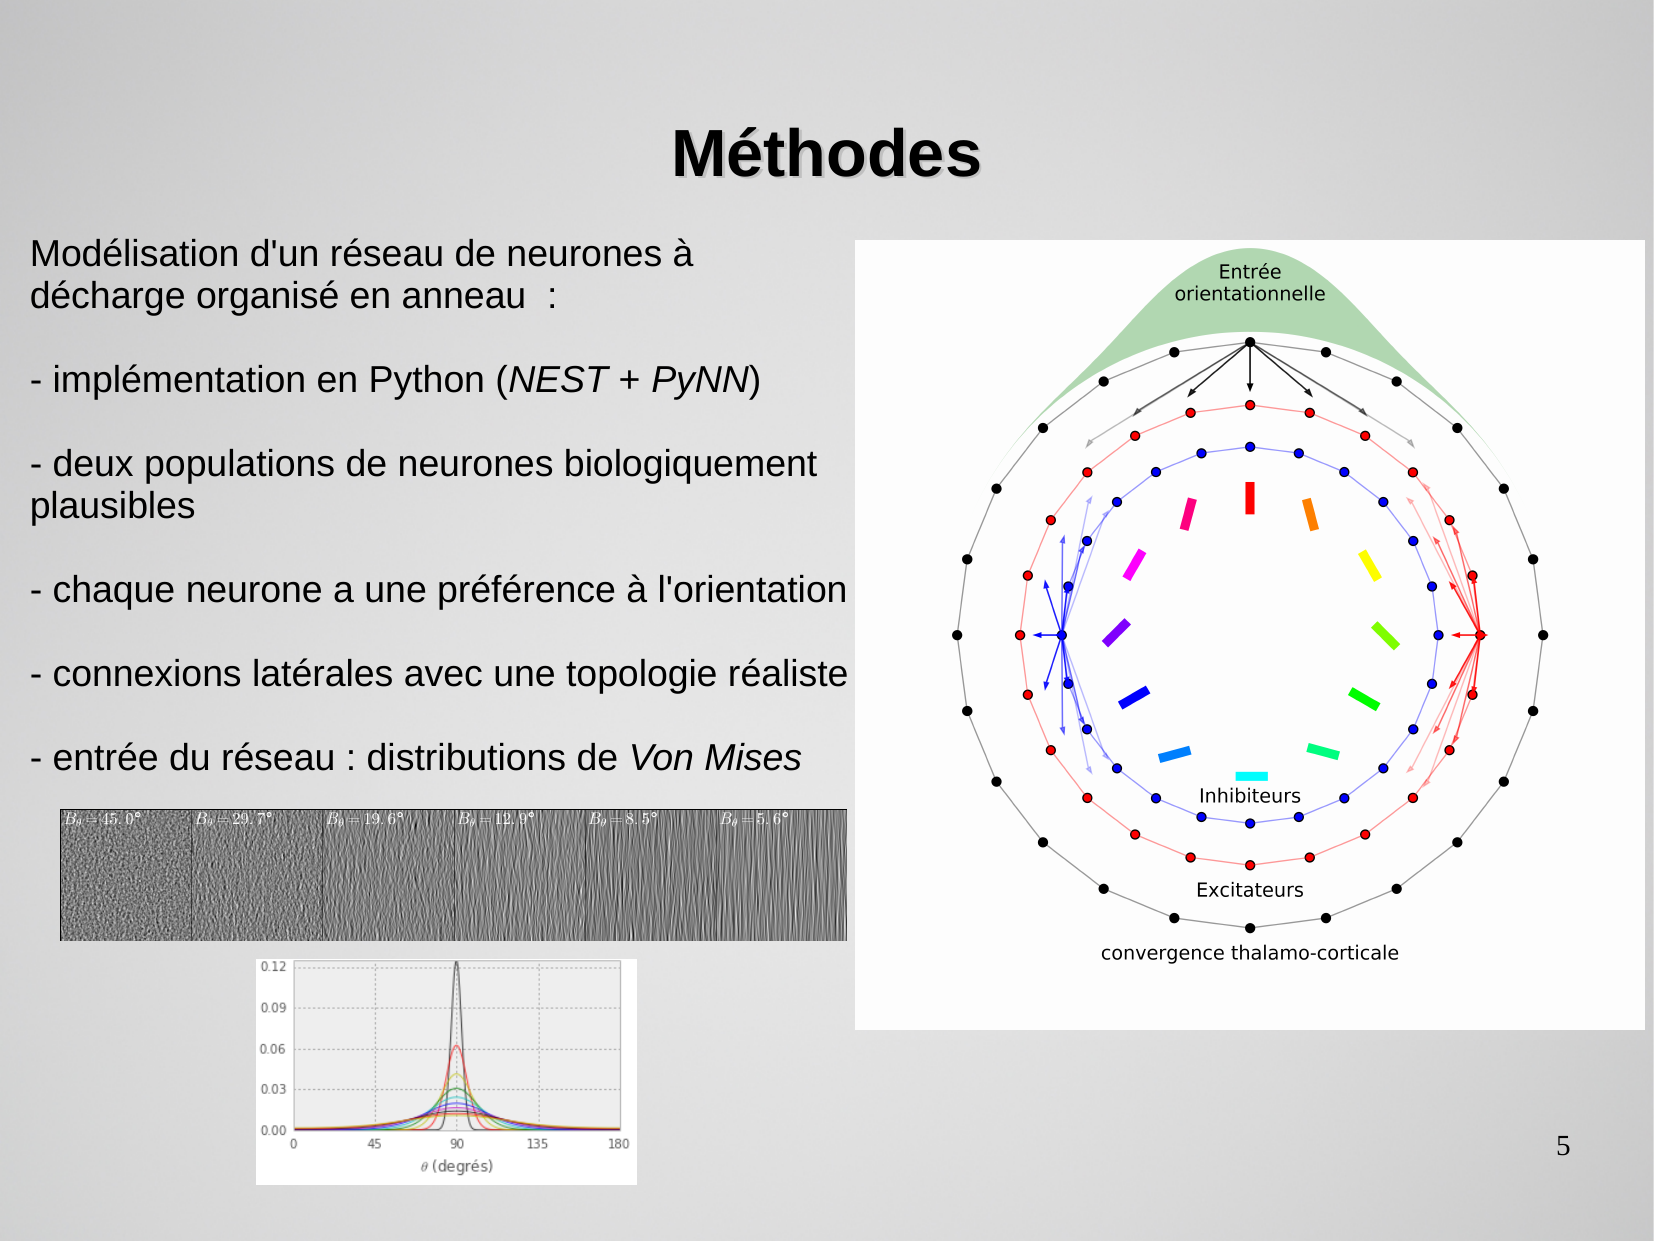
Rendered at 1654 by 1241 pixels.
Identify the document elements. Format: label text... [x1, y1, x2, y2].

picture [0, 0, 1654, 1241]
picture [256, 959, 637, 1186]
picture [60, 809, 847, 941]
title Méthodes [82, 49, 1571, 240]
text_box Modélisation d'un réseau de neurones à décharge organisé en anneau : - implémentation en Python (NEST + PyNN) - deux populations de neurones biologiquement plausibles - chaque neurone a une préférence à l'orientation - connexions latérales avec une topologie réaliste - entrée du réseau : distributions de Von Mises [15, 225, 871, 1241]
